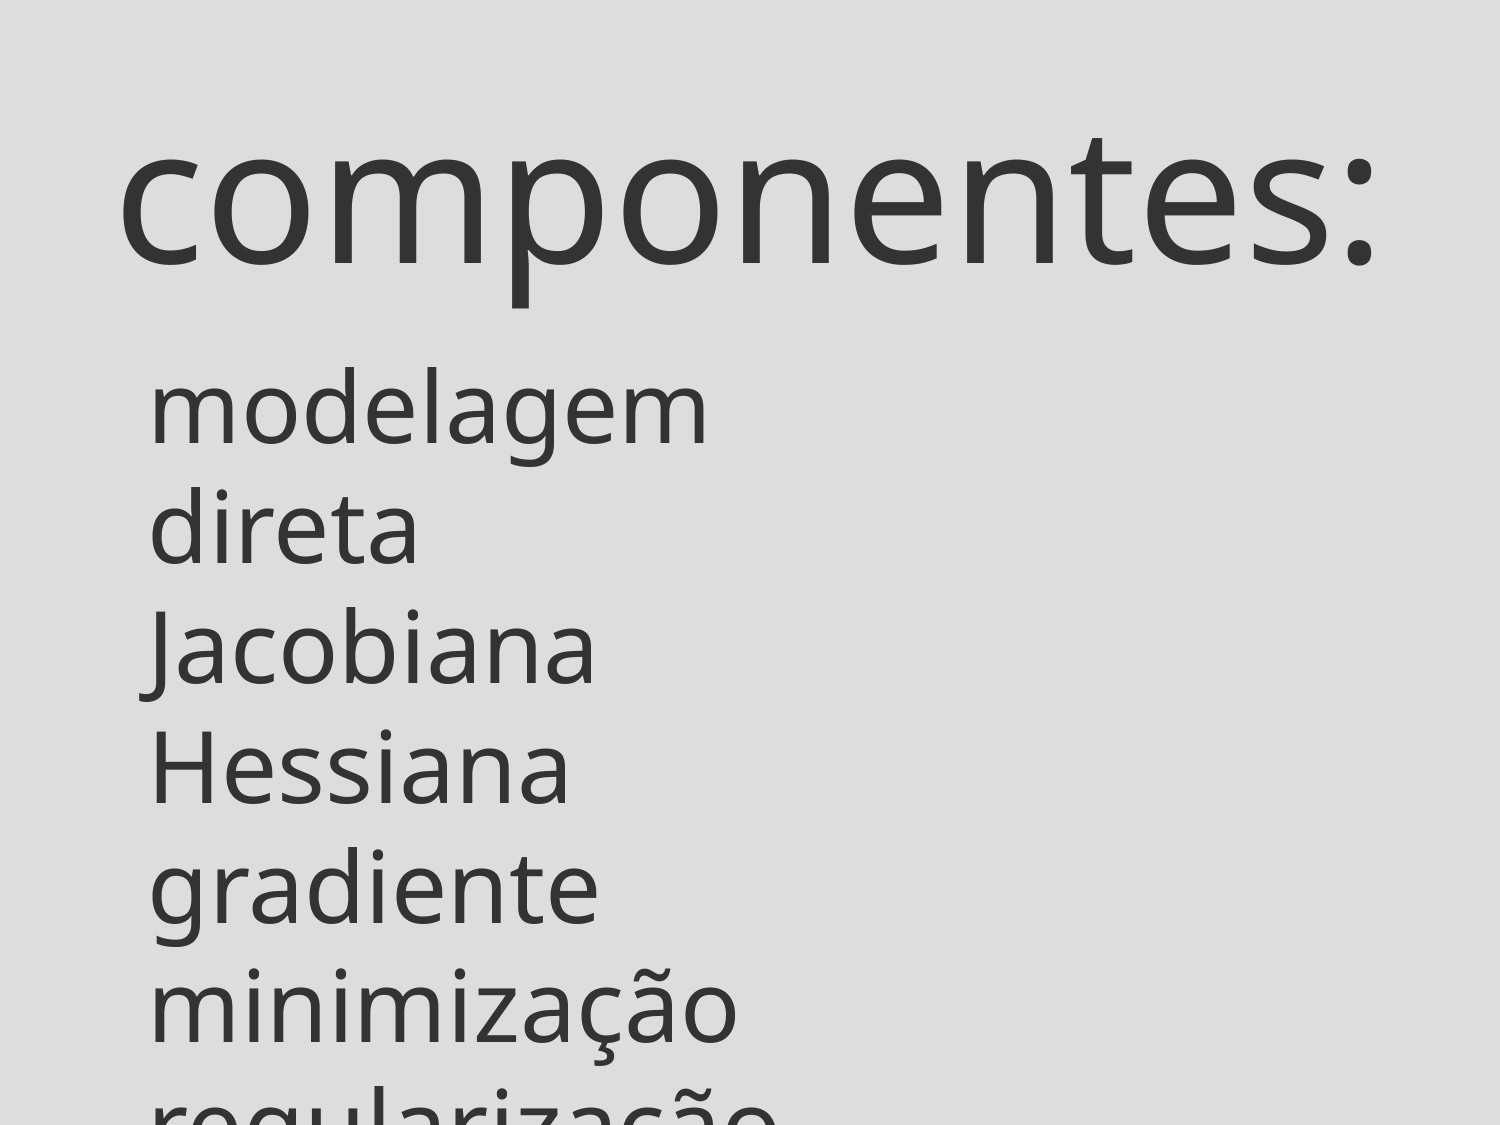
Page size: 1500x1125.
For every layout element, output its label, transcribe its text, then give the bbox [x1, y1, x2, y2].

title modelagem direta Jacobiana Hessiana gradiente minimização regularização [75, 329, 856, 1065]
title componentes: [75, 32, 1425, 342]
